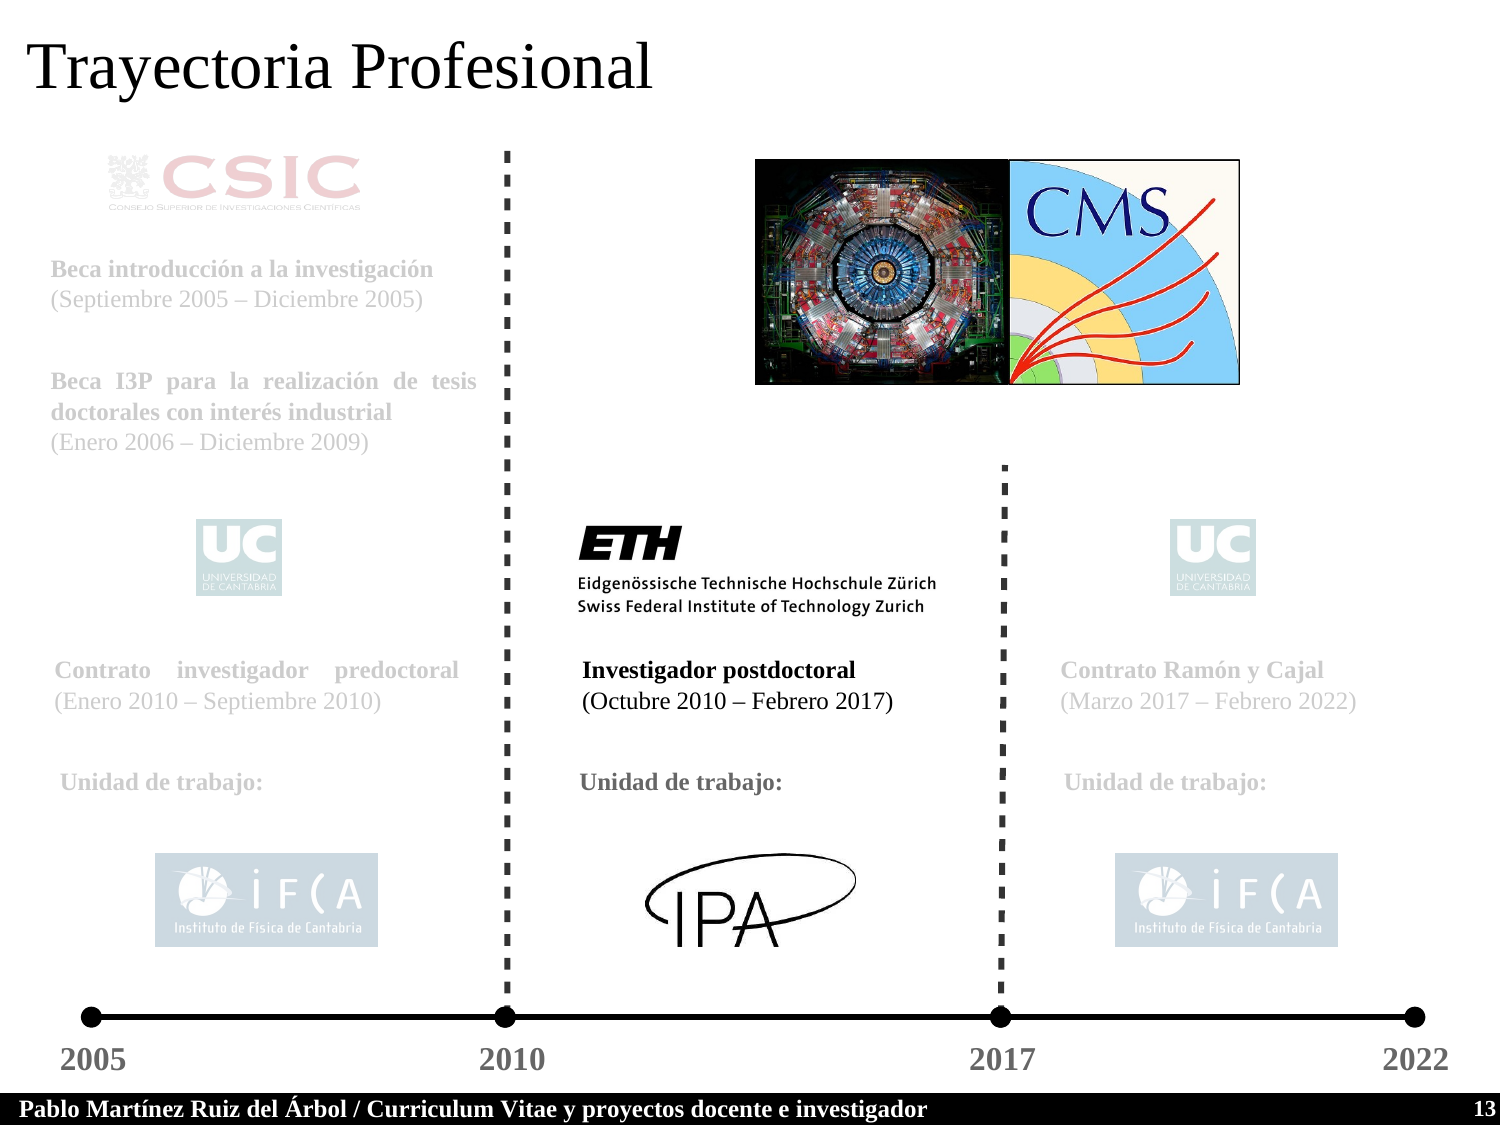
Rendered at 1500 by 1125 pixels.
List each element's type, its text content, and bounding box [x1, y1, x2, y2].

text_box Unidad de trabajo: [45, 757, 286, 804]
text_box Unidad de trabajo: [1048, 757, 1289, 804]
text_box Contrato investigador predoctoral (Enero 2010 – Septiembre 2010) [39, 645, 475, 753]
picture [755, 159, 1240, 385]
text_box Unidad de trabajo: [564, 757, 805, 804]
picture [155, 853, 378, 947]
picture [1170, 519, 1256, 596]
picture [1115, 853, 1338, 947]
text_box Beca introducción a la investigación (Septiembre 2005 – Diciembre 2005) [35, 244, 493, 359]
text_box Investigador postdoctoral (Octubre 2010 – Febrero 2017) [567, 645, 960, 760]
text_box 2022 [1367, 1029, 1473, 1085]
picture [645, 853, 856, 947]
text_box 2010 [464, 1029, 570, 1085]
text_box Trayectoria Profesional [10, 12, 671, 121]
text_box 2017 [954, 1029, 1060, 1085]
picture [107, 154, 360, 210]
text_box 2005 [45, 1029, 151, 1085]
text_box Contrato Ramón y Cajal (Marzo 2017 – Febrero 2022) [1045, 646, 1438, 760]
picture [568, 466, 945, 645]
picture [196, 519, 282, 596]
text_box Beca I3P para la realización de tesis doctorales con interés industrial (Enero 2006 – Diciembre 2009) [35, 359, 493, 471]
